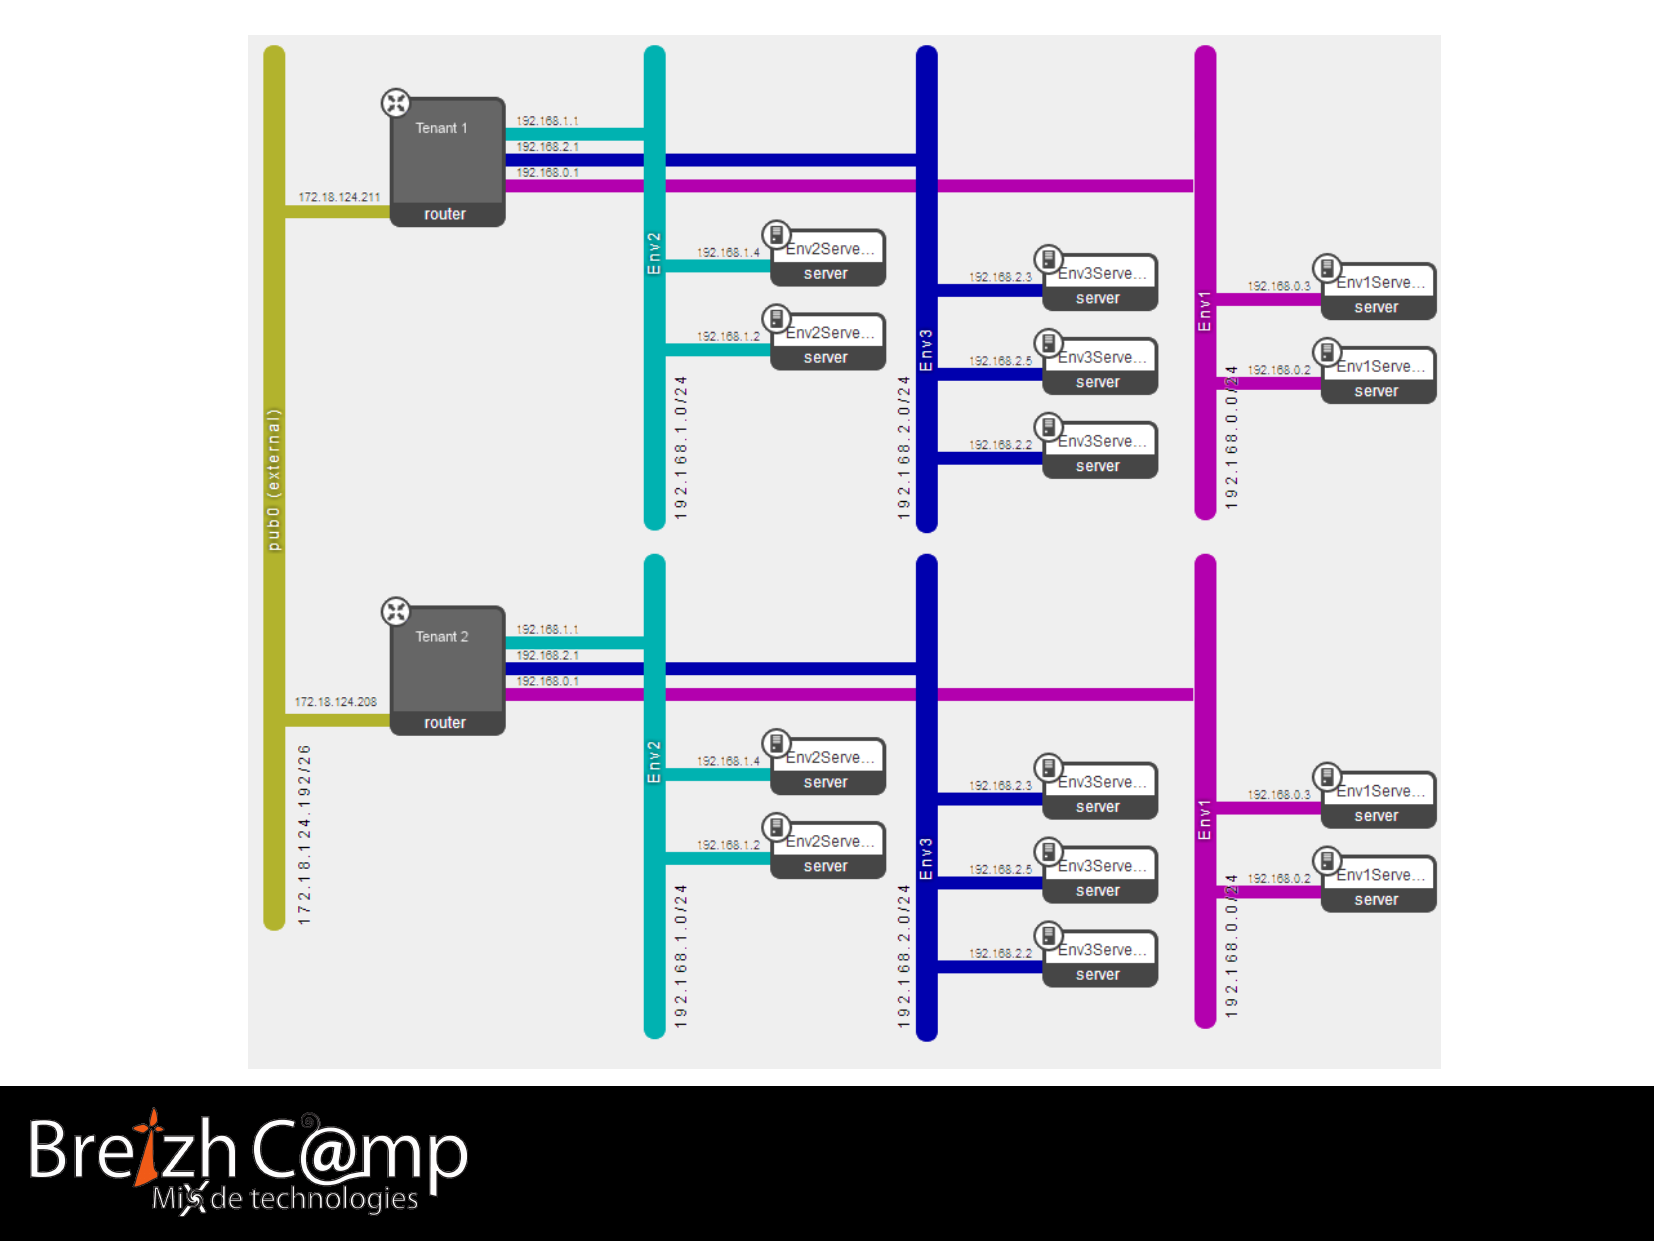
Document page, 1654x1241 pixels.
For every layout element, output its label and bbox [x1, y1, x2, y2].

picture [248, 35, 1441, 1069]
picture [30, 1107, 468, 1217]
